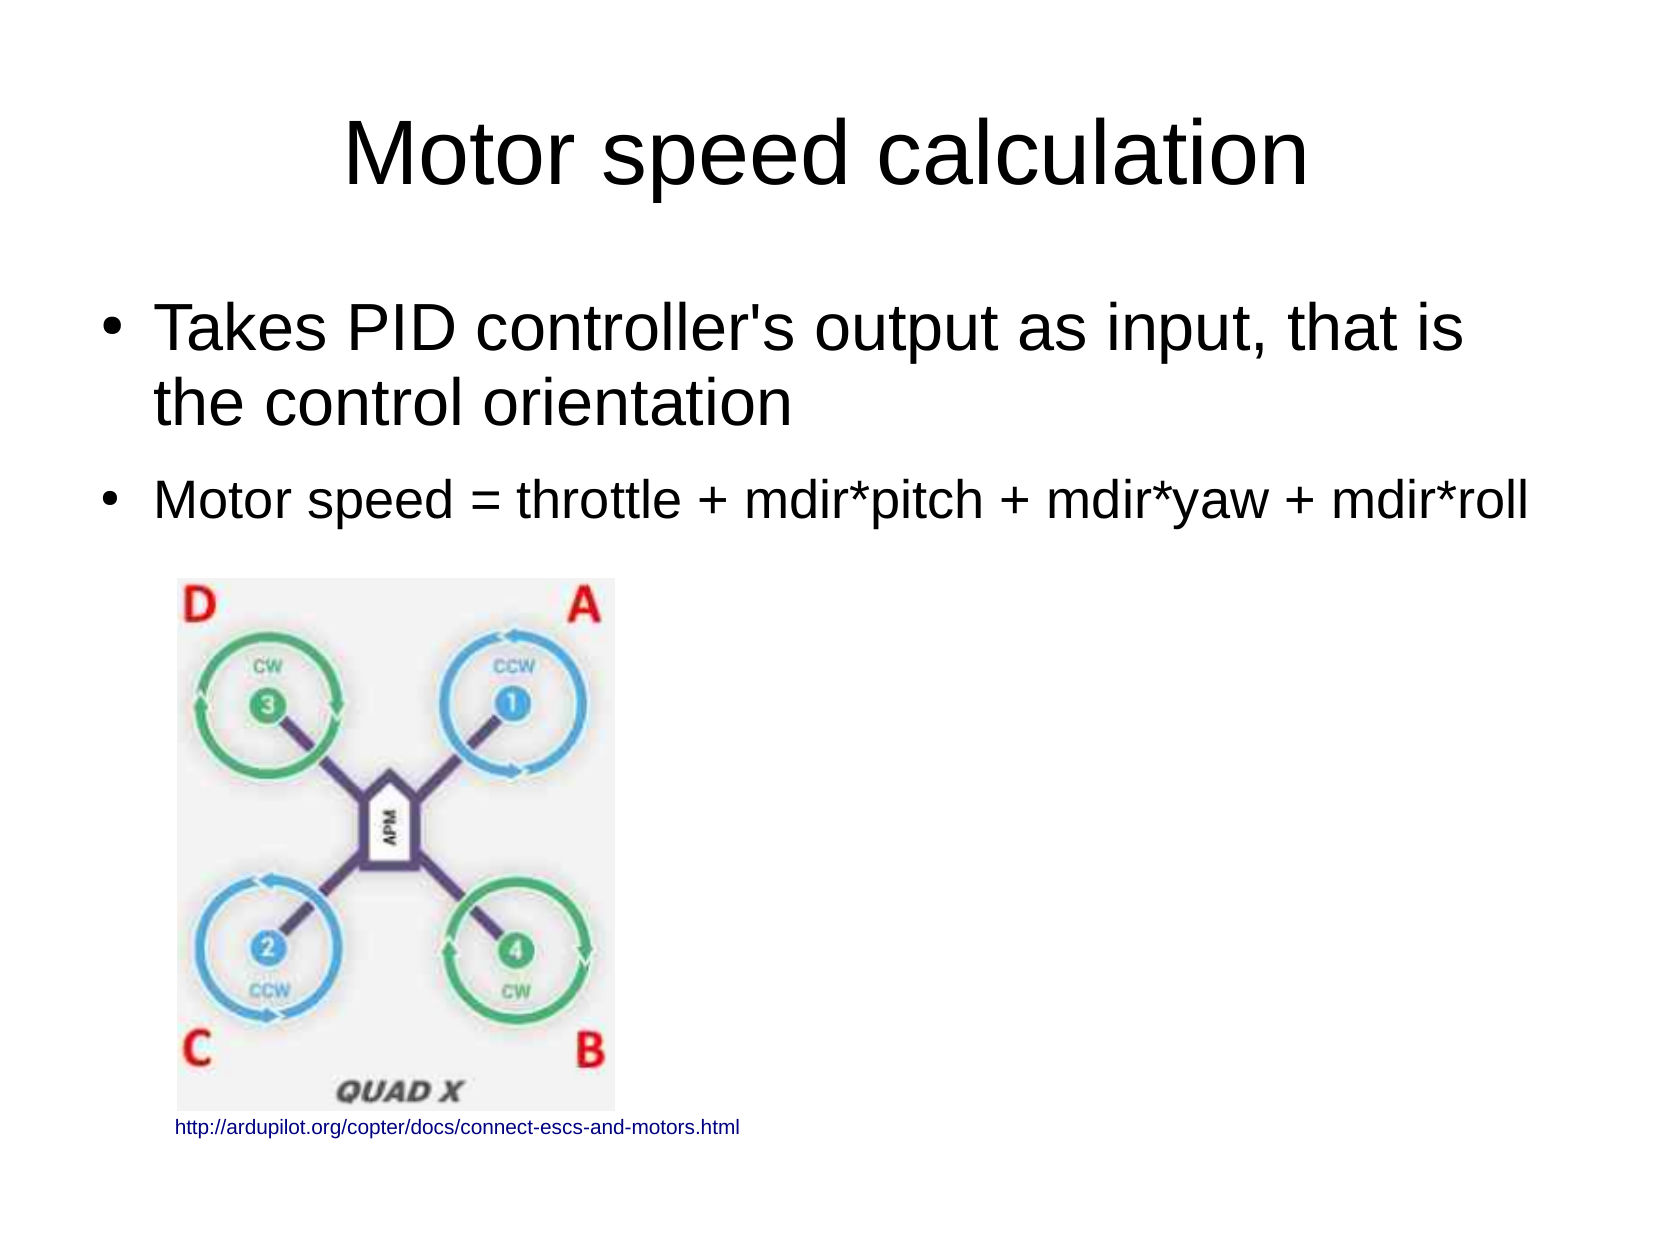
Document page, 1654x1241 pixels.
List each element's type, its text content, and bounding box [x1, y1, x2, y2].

list Takes PID controller's output as input, that is the control orientation Motor speed = throttle + mdir*pitch + mdir*yaw + mdir*roll [82, 290, 1571, 1109]
picture [177, 578, 615, 1108]
title Motor speed calculation [82, 49, 1571, 257]
text_box http://ardupilot.org/copter/docs/connect-escs-and-motors.html [159, 1108, 756, 1170]
